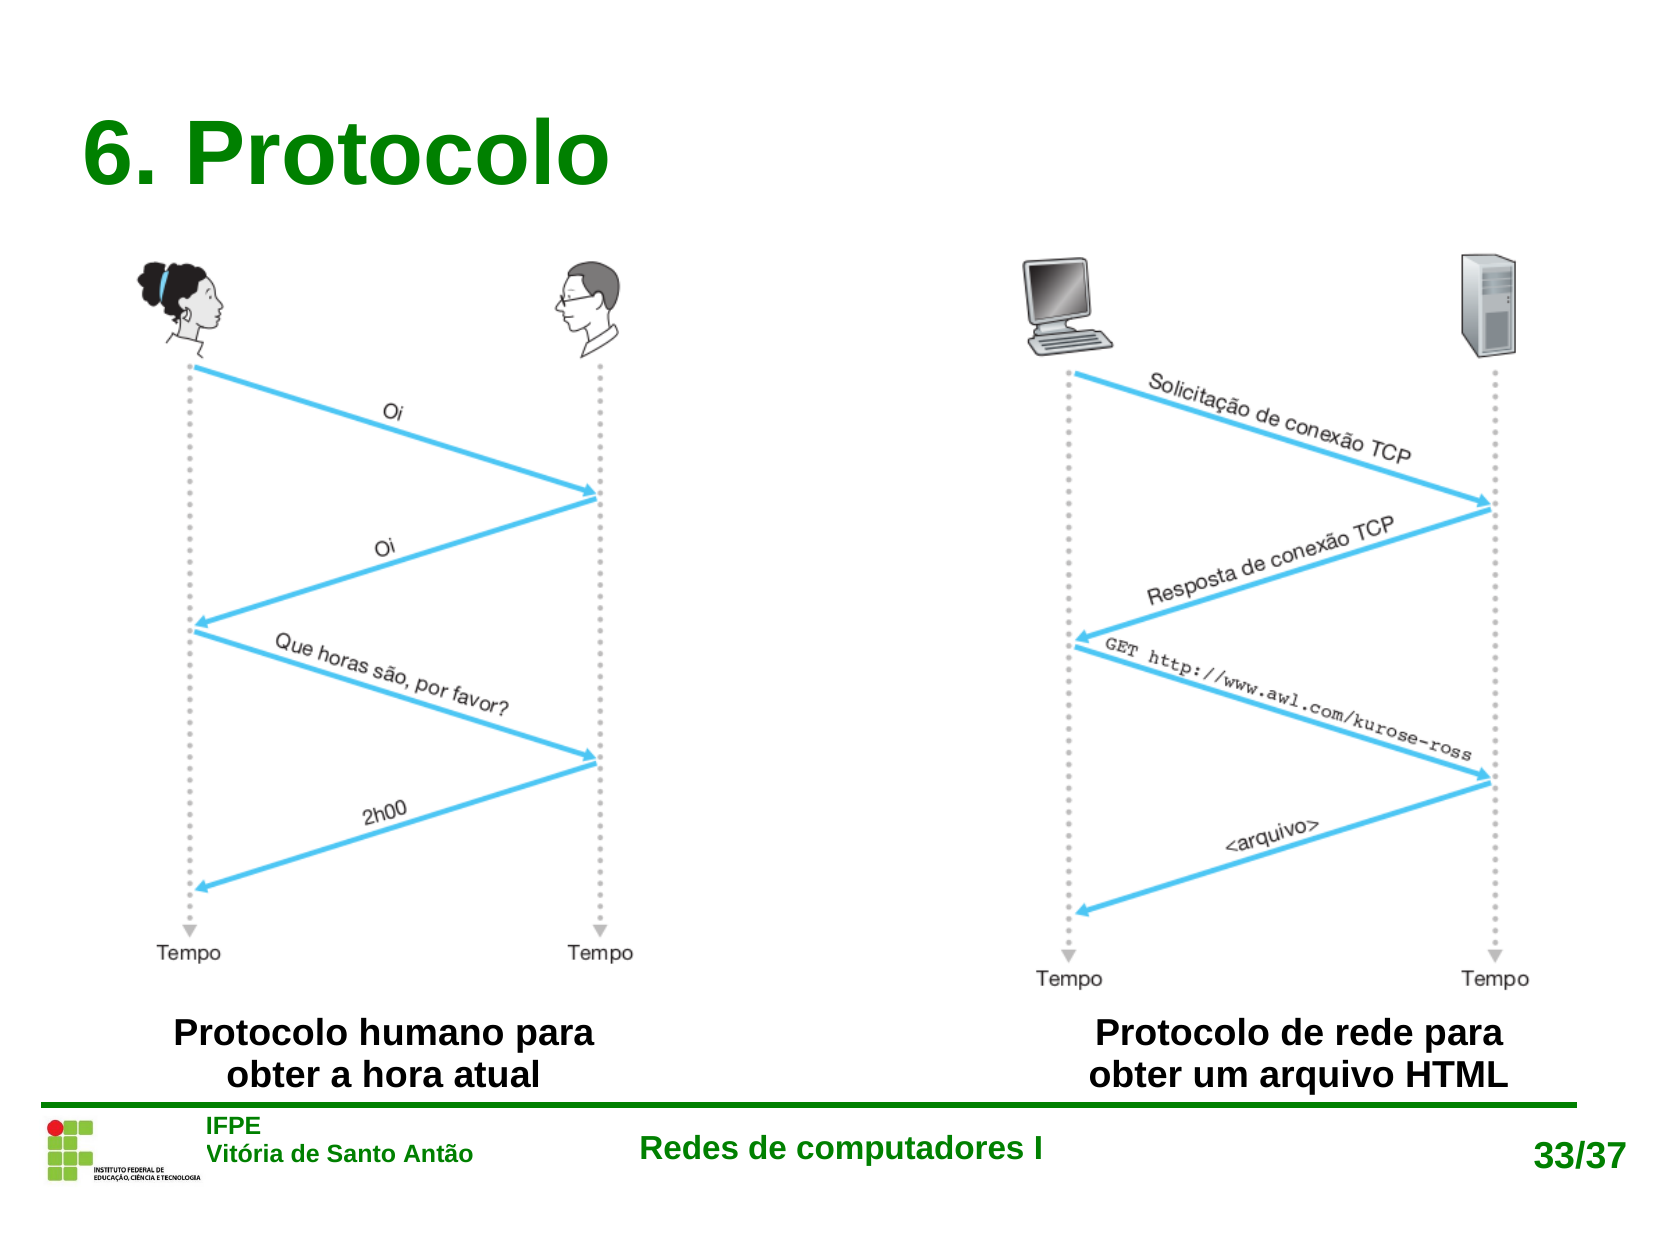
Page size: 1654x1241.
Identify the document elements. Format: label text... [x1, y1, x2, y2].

title 6. Protocolo [82, 49, 1571, 257]
text_box Protocolo humano para obter a hora atual [147, 1003, 621, 1103]
picture [1003, 238, 1566, 1004]
text_box Protocolo de rede para obter um arquivo HTML [1062, 1003, 1536, 1103]
picture [39, 1111, 207, 1191]
picture [118, 236, 662, 980]
